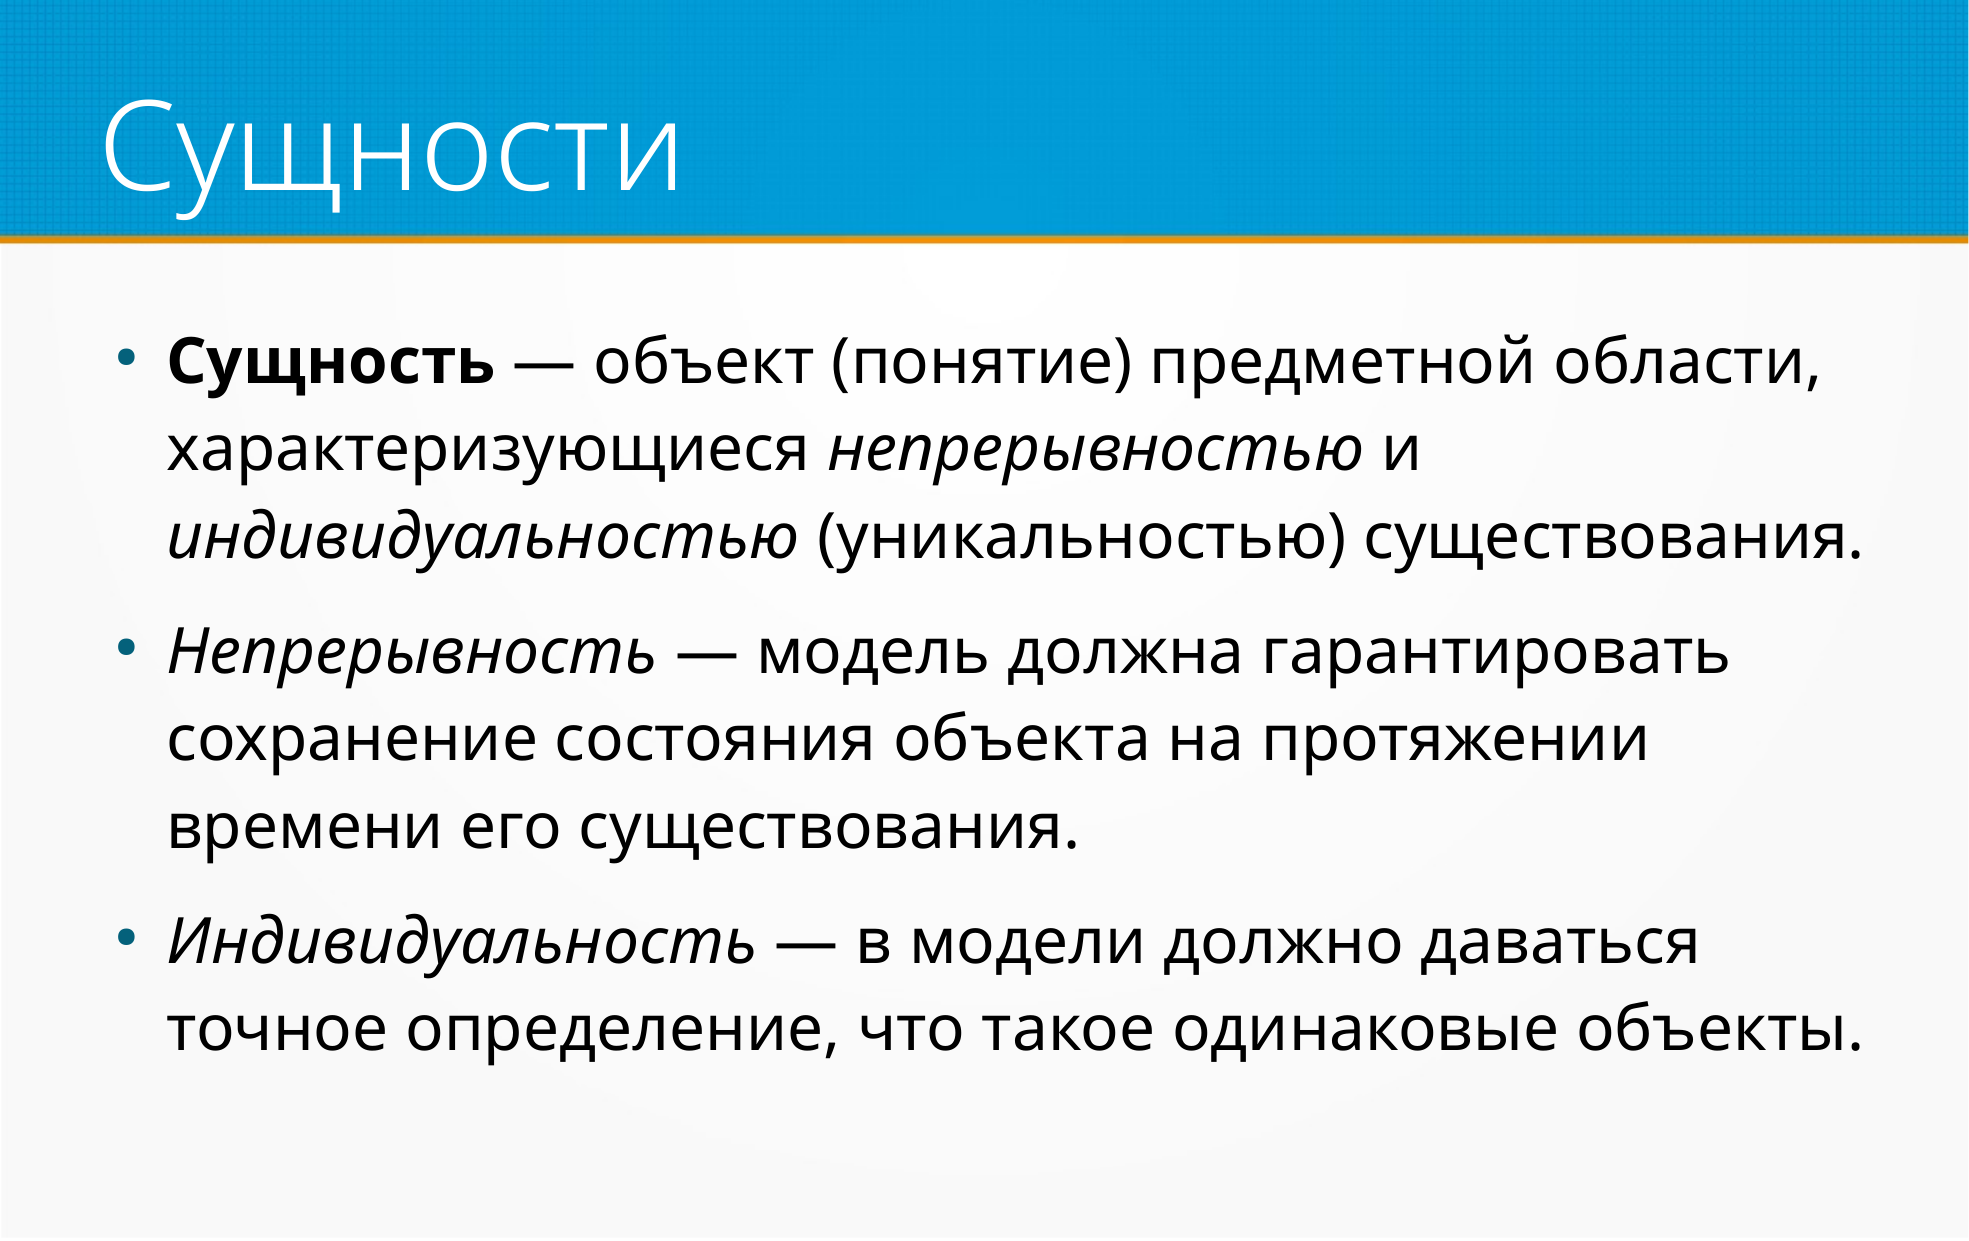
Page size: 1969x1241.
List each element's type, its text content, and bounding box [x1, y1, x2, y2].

picture [0, 233, 1969, 1241]
list Сущность — объект (понятие) предметной области, характеризующиеся непрерывностью и индивидуальностью (уникальностью) существования. Непрерывность — модель должна гарантировать сохранение состояния объекта на протяжении времени его существования. Индивидуальность — в модели должно даваться точное определение, что такое одинаковые объекты. [98, 315, 1938, 1081]
title Сущности [98, 19, 1870, 227]
